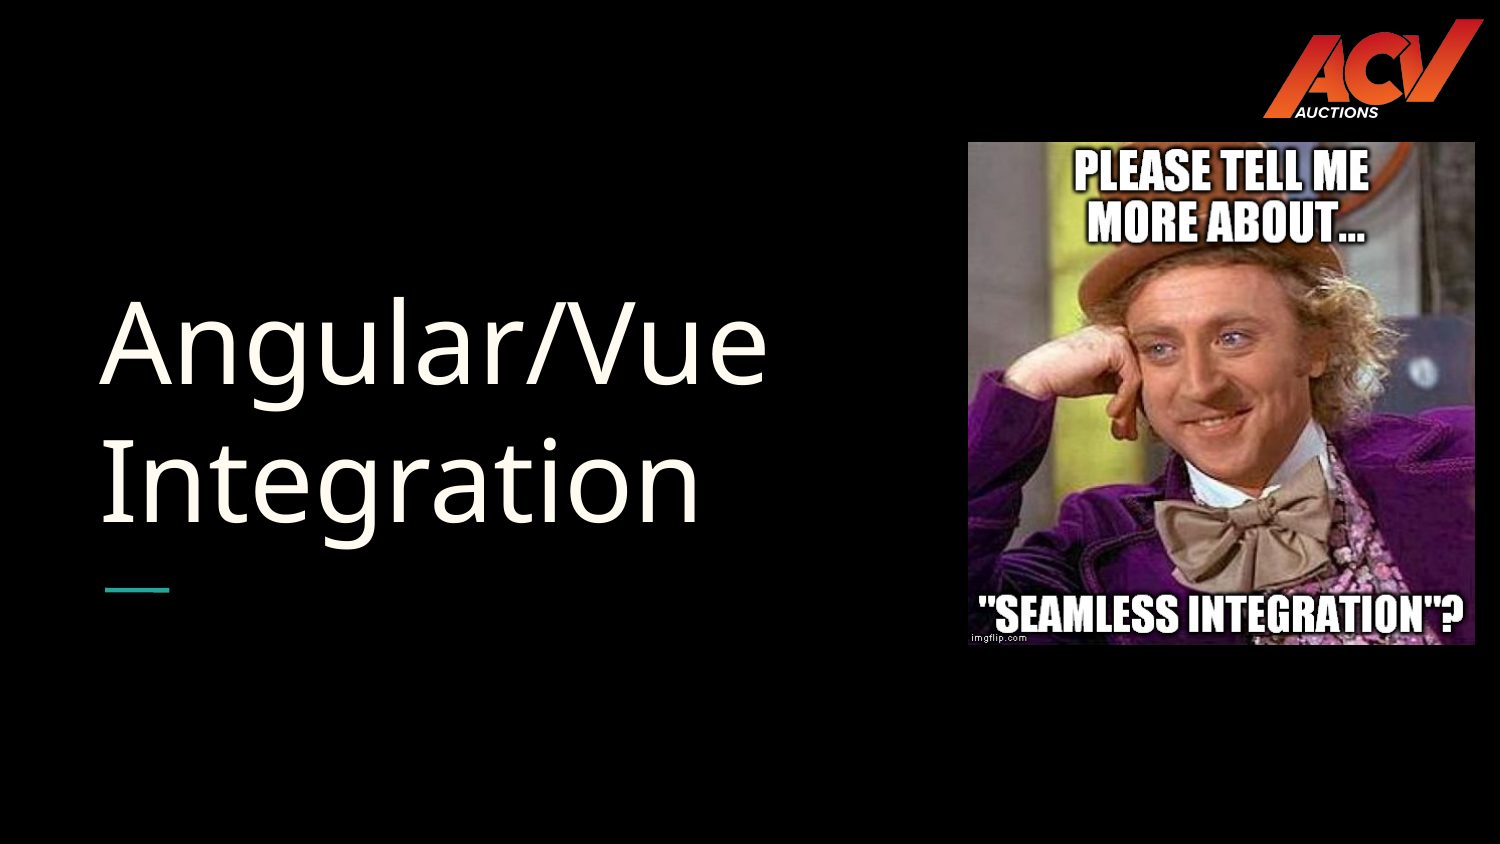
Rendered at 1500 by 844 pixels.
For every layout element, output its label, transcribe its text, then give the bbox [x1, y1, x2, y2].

title Angular/Vue Integration [84, 310, 944, 561]
picture [1262, 19, 1484, 118]
picture [968, 142, 1475, 645]
